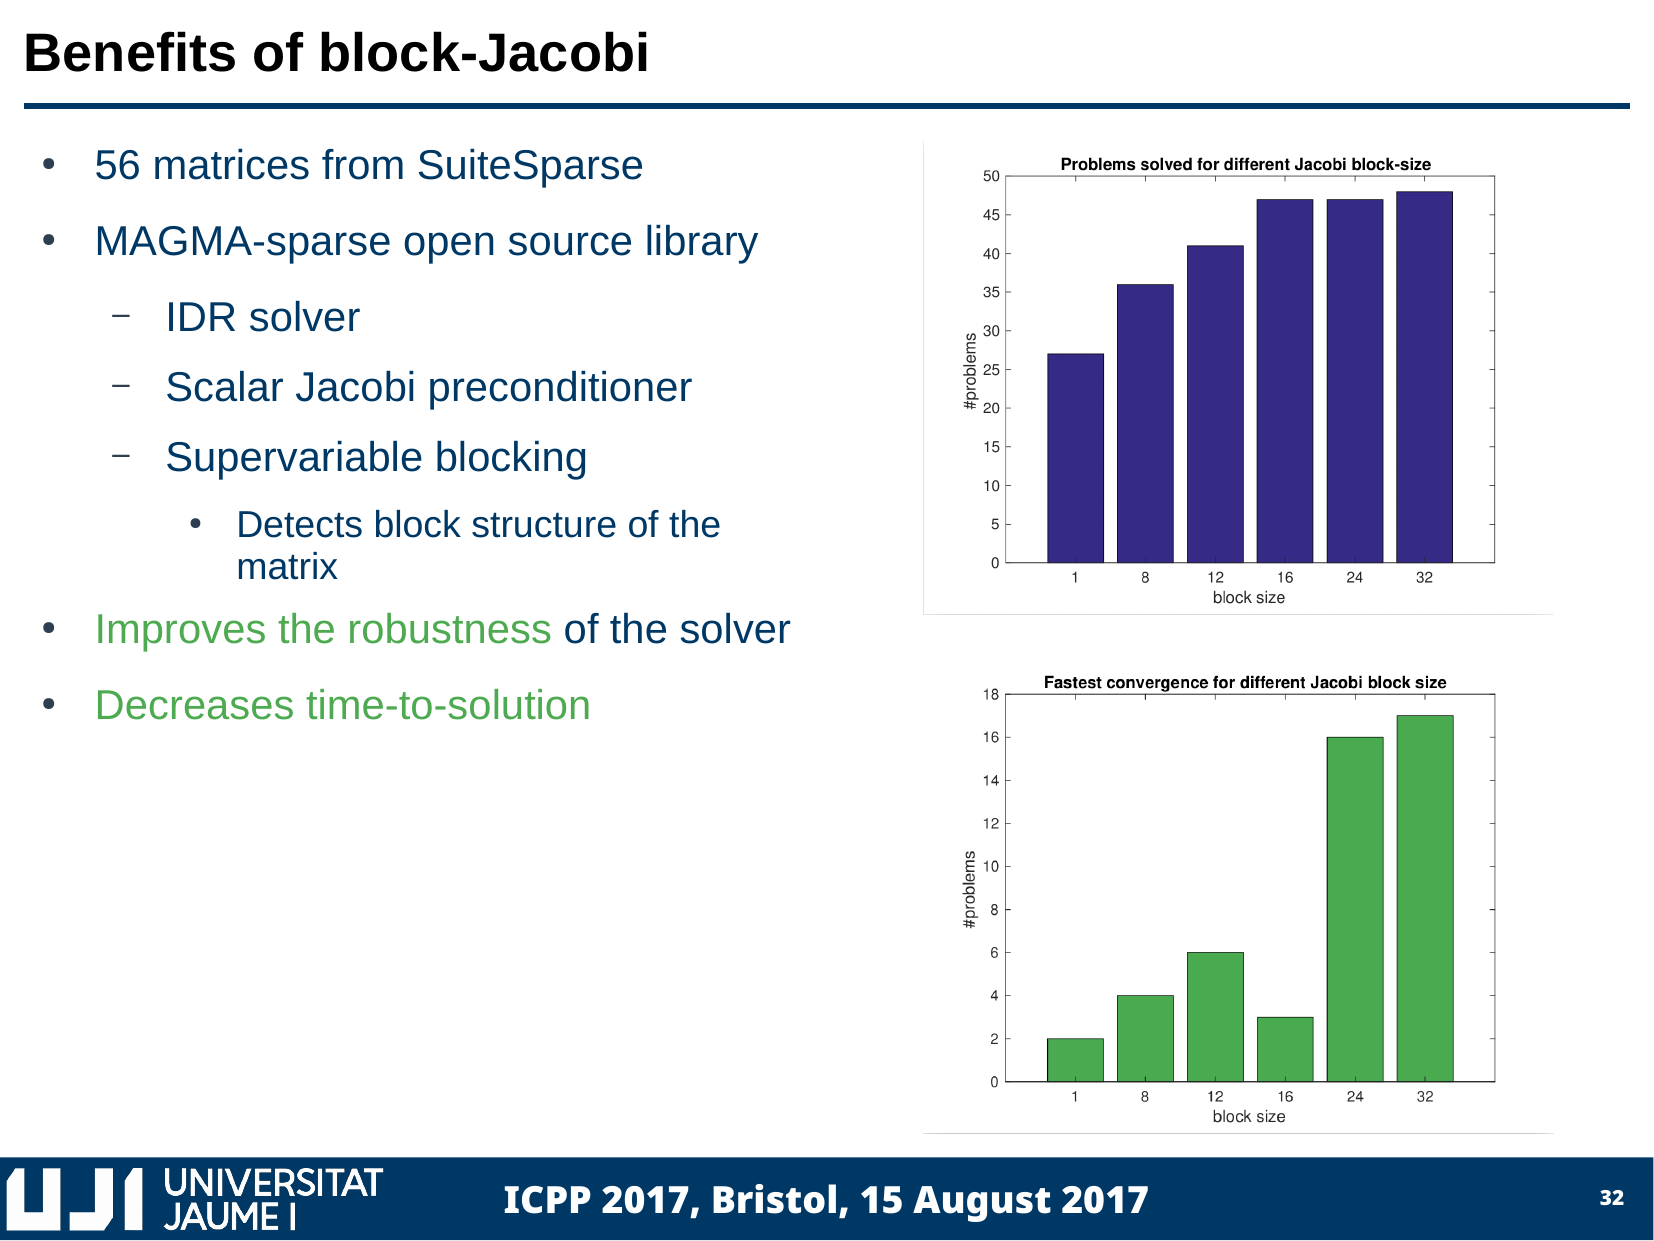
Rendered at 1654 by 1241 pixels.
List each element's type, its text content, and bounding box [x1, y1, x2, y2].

title Benefits of block-Jacobi [23, 0, 1630, 107]
picture [0, 1158, 390, 1241]
picture [923, 659, 1554, 1134]
list 56 matrices from SuiteSparse MAGMA-sparse open source library IDR solver Scalar Jacobi preconditioner Supervariable blocking Detects block structure of the matrix Improves the robustness of the solver Decreases time-to-solution [23, 141, 808, 1134]
picture [923, 141, 1554, 615]
